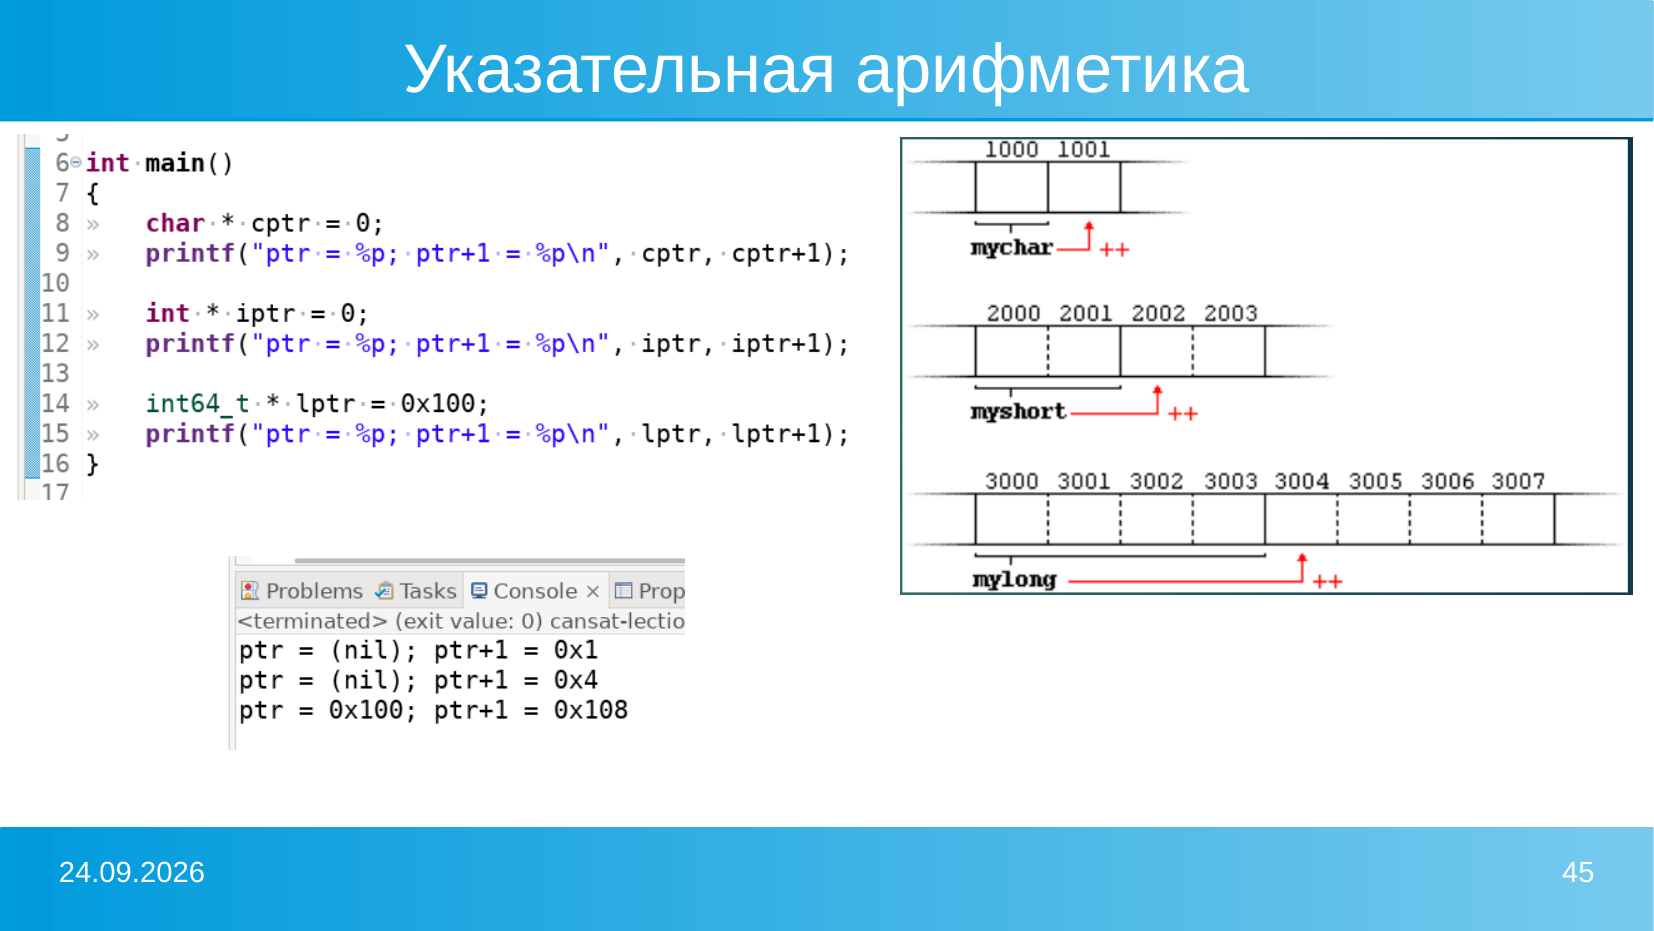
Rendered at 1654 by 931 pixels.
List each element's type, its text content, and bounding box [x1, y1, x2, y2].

picture [225, 556, 685, 751]
title Указательная арифметика [59, 29, 1595, 108]
picture [900, 137, 1633, 595]
picture [14, 134, 875, 500]
